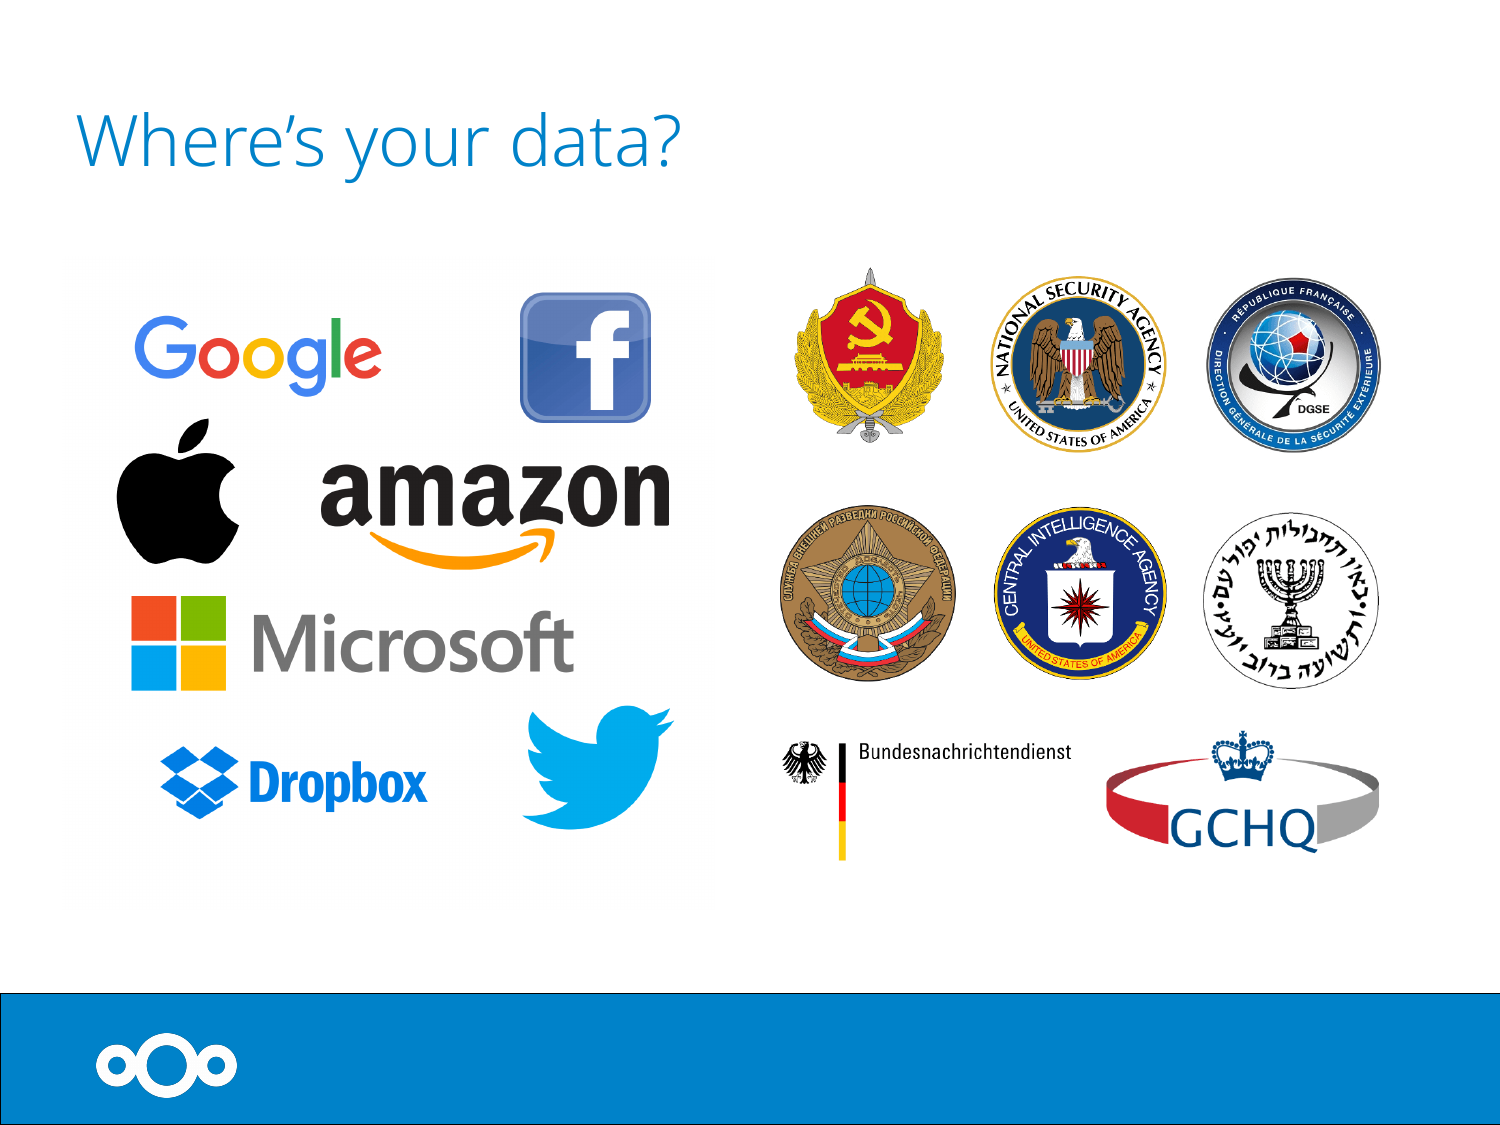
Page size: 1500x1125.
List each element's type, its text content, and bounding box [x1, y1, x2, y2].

picture [96, 1033, 237, 1098]
picture [62, 256, 715, 910]
picture [754, 247, 1406, 900]
title Where’s your data? [74, 44, 1425, 233]
